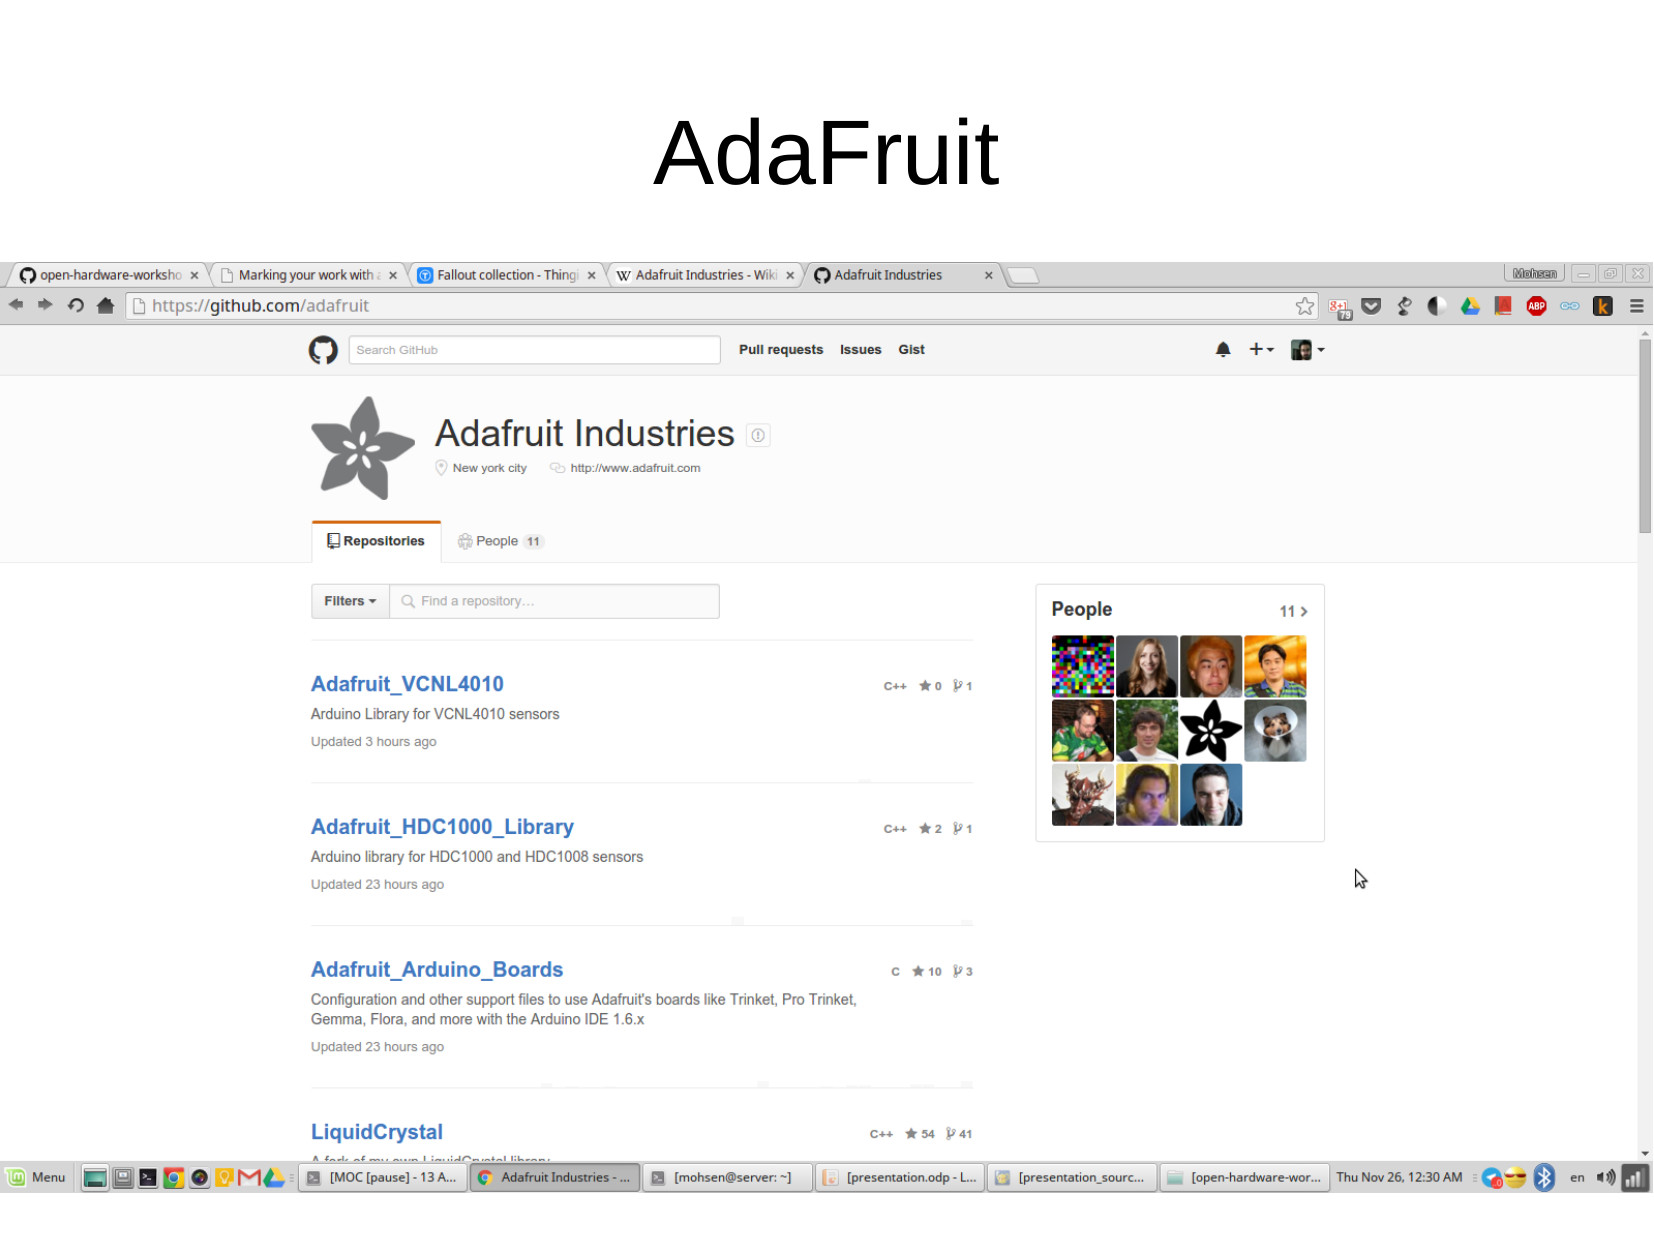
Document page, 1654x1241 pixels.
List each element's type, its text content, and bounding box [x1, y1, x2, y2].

title AdaFruit [82, 49, 1571, 257]
picture [0, 262, 1653, 1193]
